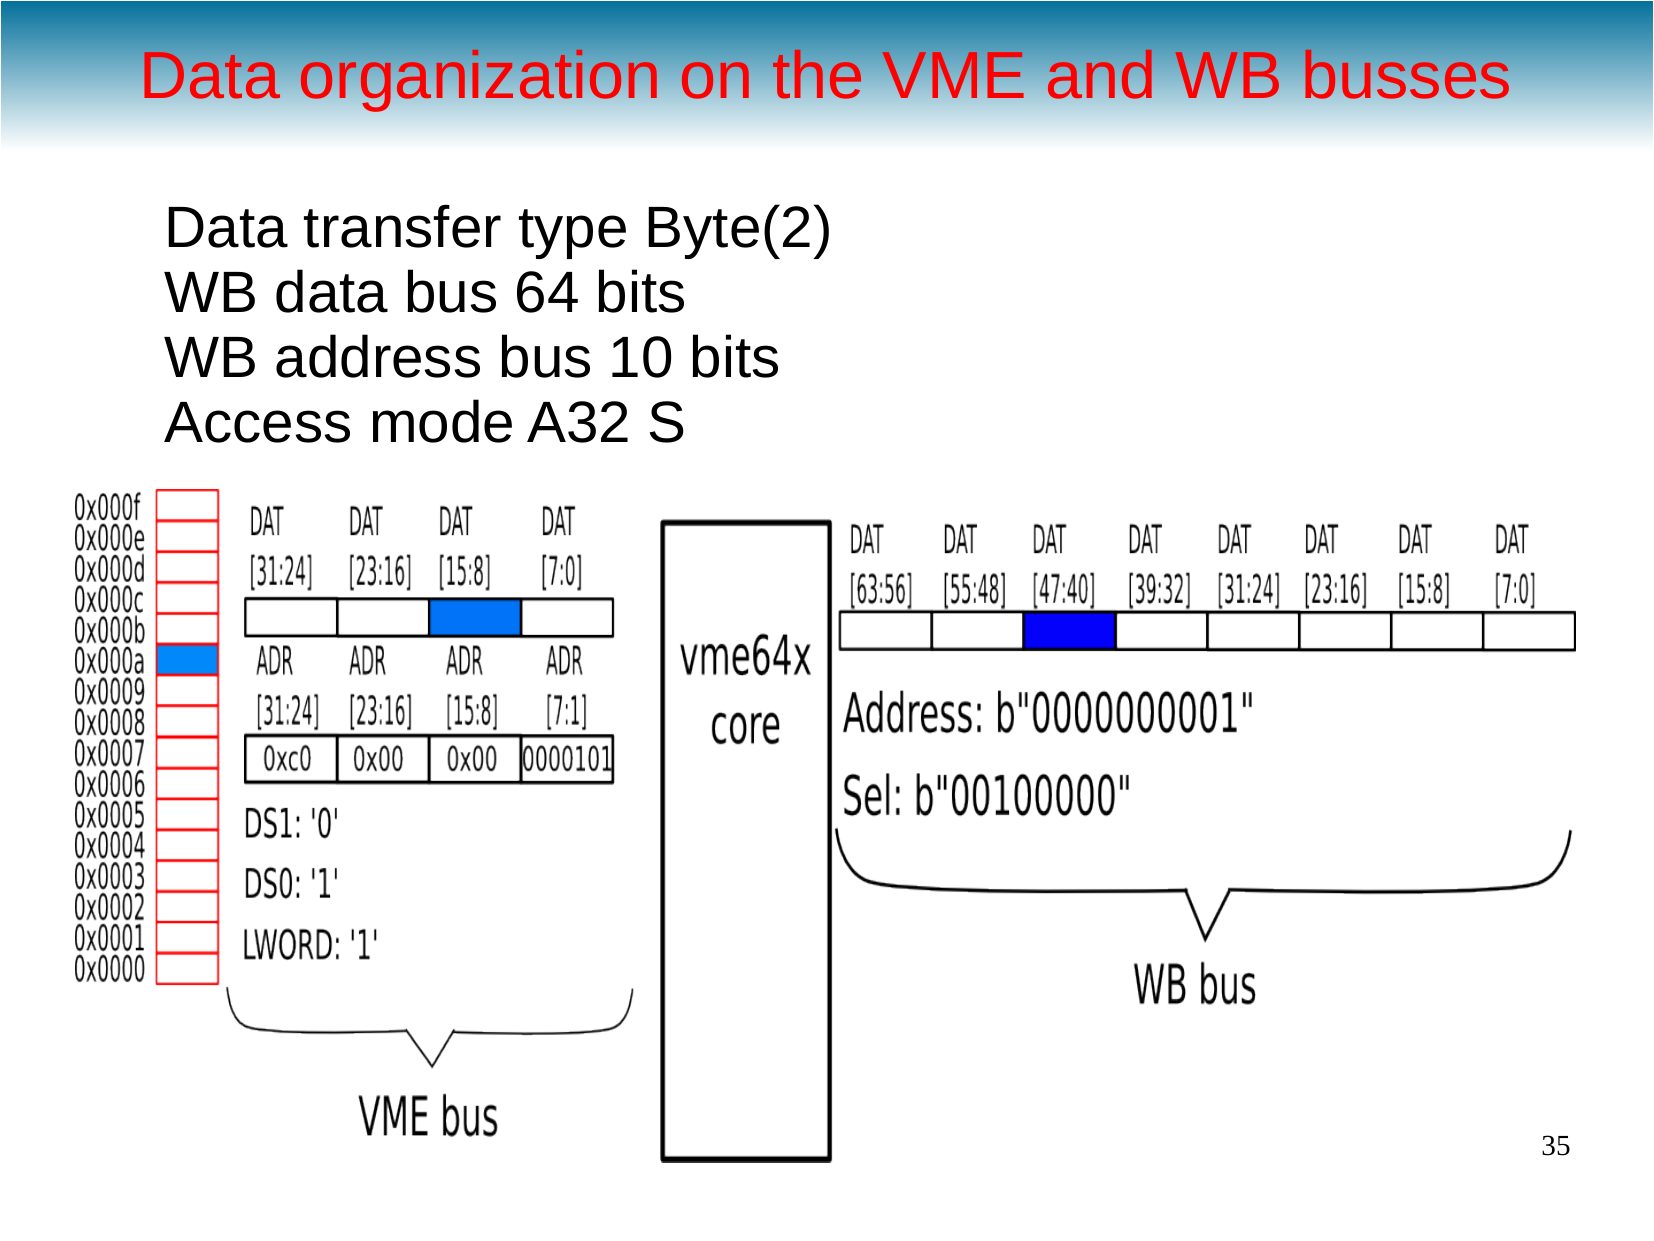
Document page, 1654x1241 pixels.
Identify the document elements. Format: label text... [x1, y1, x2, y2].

text_box Data transfer type Byte(2) WB data bus 64 bits WB address bus 10 bits Access mode A32 S [150, 187, 849, 463]
picture [75, 489, 1576, 1163]
text_box Data organization on the VME and WB busses [0, 0, 1654, 151]
